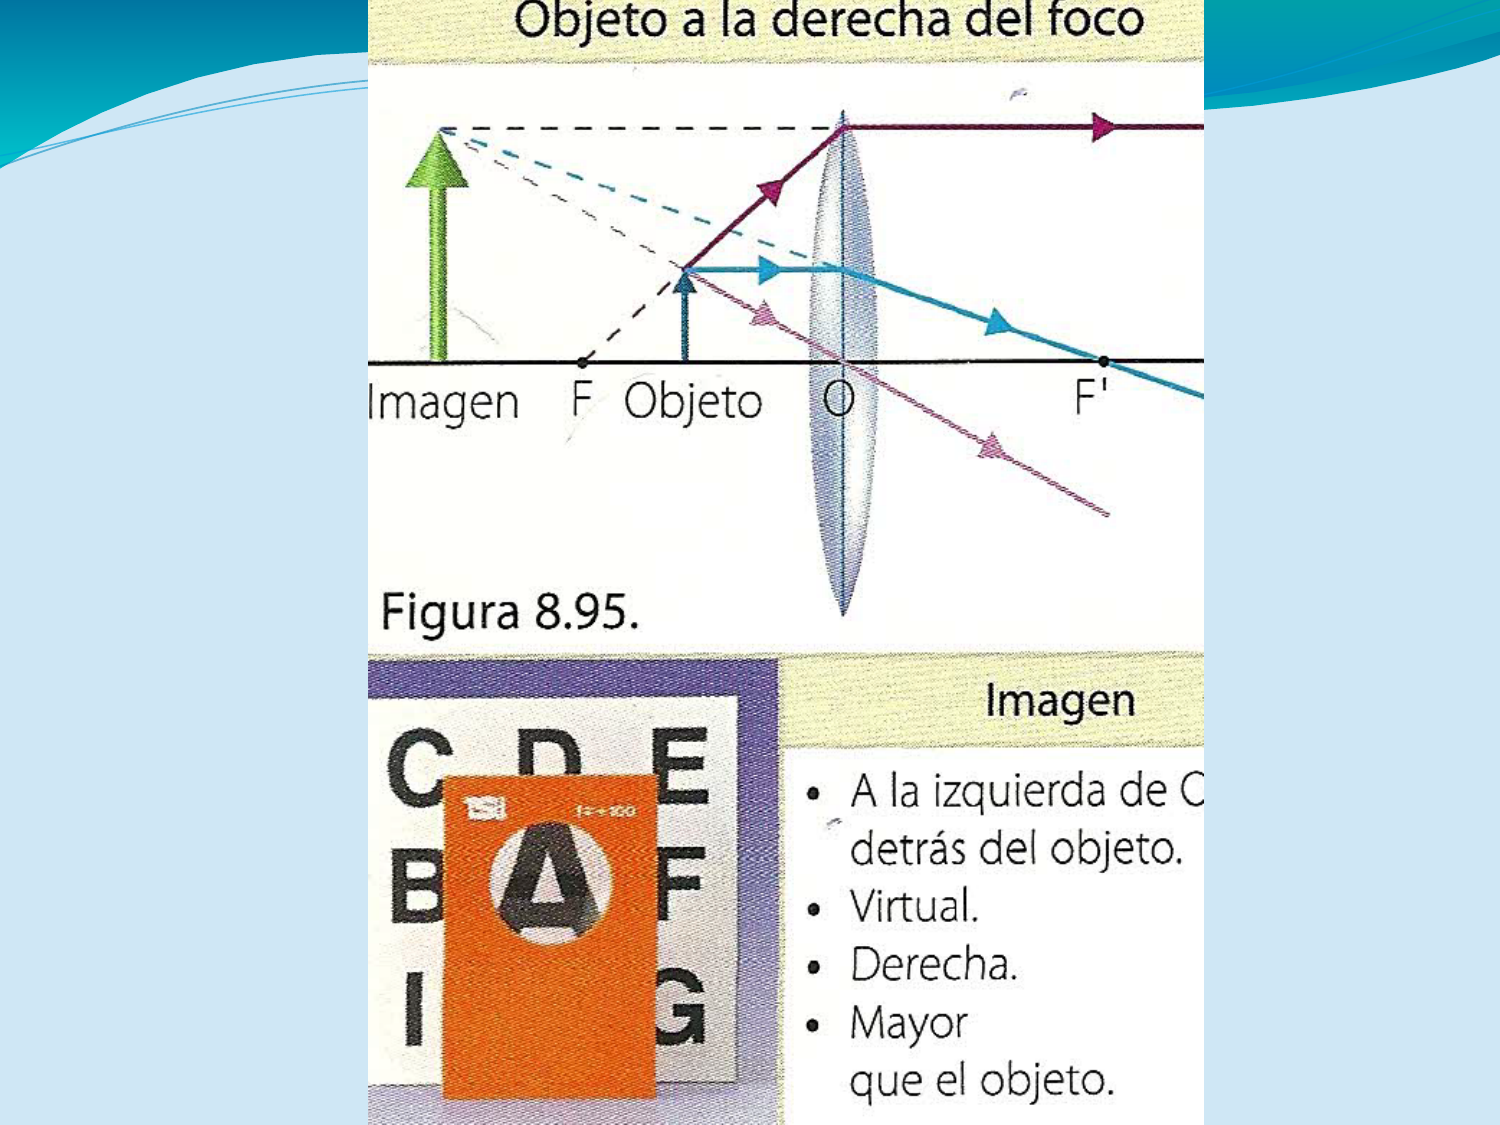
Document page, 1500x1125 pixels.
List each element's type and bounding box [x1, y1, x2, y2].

picture [368, 0, 1204, 1125]
